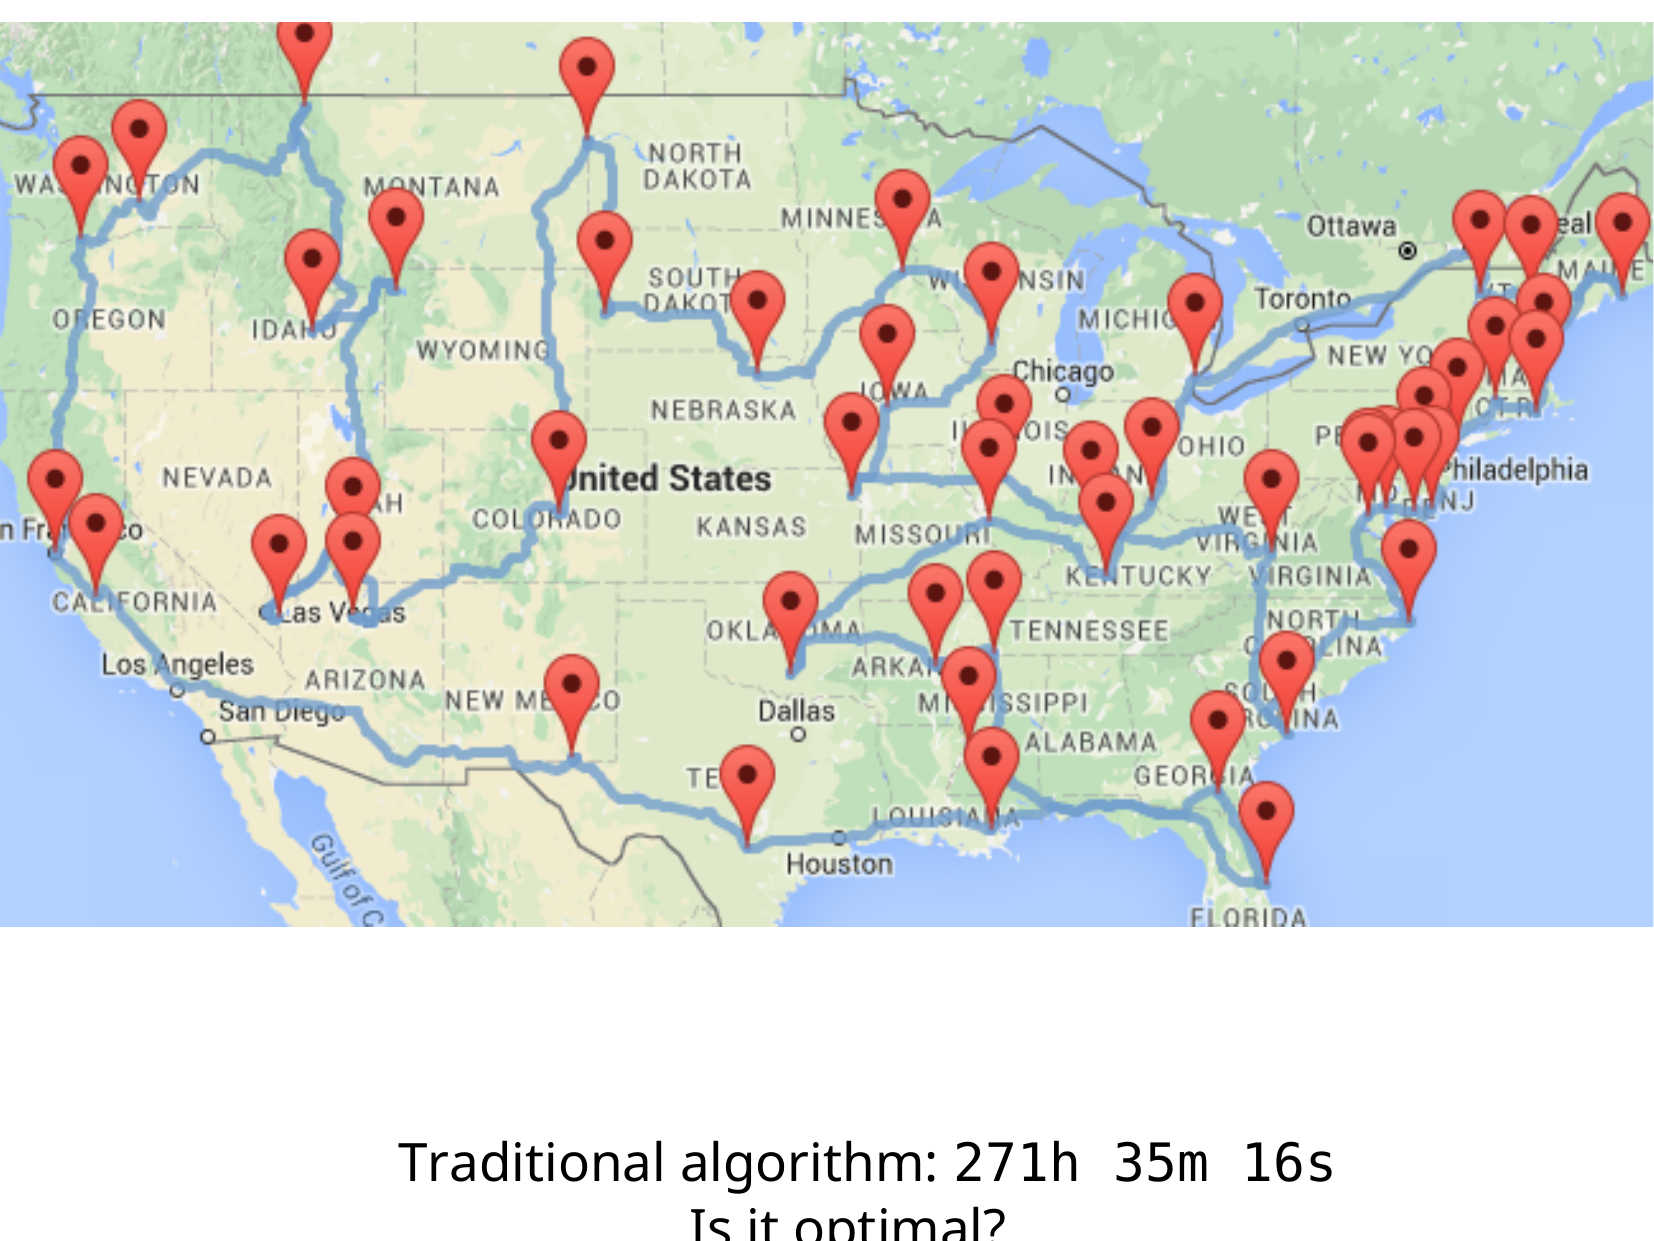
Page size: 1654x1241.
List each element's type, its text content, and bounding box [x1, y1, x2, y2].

text_box Is it optimal? [689, 1190, 1032, 1241]
text_box [0, 927, 1654, 1241]
text_box Traditional algorithm: 271h 35m 16s [398, 1124, 1385, 1188]
text_box [0, 0, 1654, 22]
picture [0, 22, 1654, 927]
